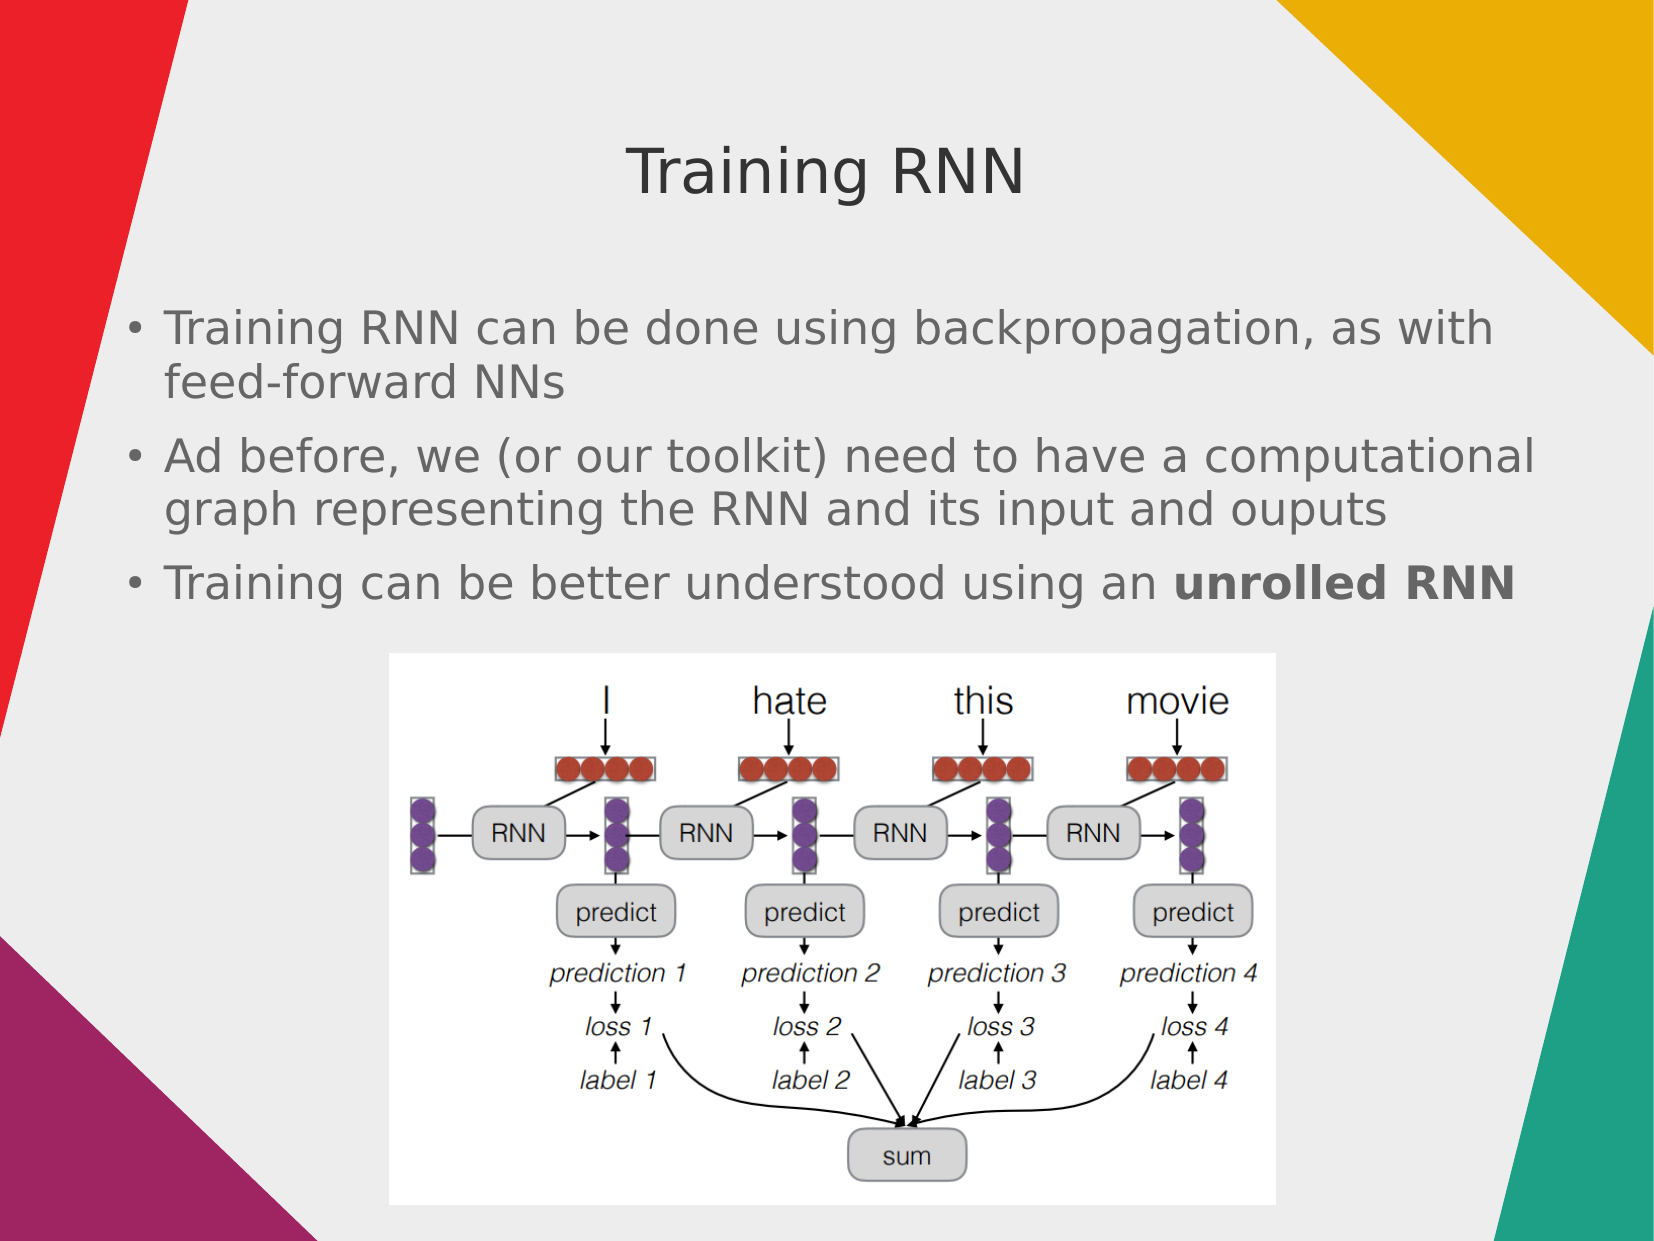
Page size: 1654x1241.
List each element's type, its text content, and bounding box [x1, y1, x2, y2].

title Training RNN [114, 73, 1539, 271]
picture [389, 653, 1276, 1205]
list Training RNN can be done using backpropagation, as with feed-forward NNs Ad before, we (or our toolkit) need to have a computational graph representing the RNN and its input and ouputs Training can be better understood using an unrolled RNN [114, 302, 1539, 651]
